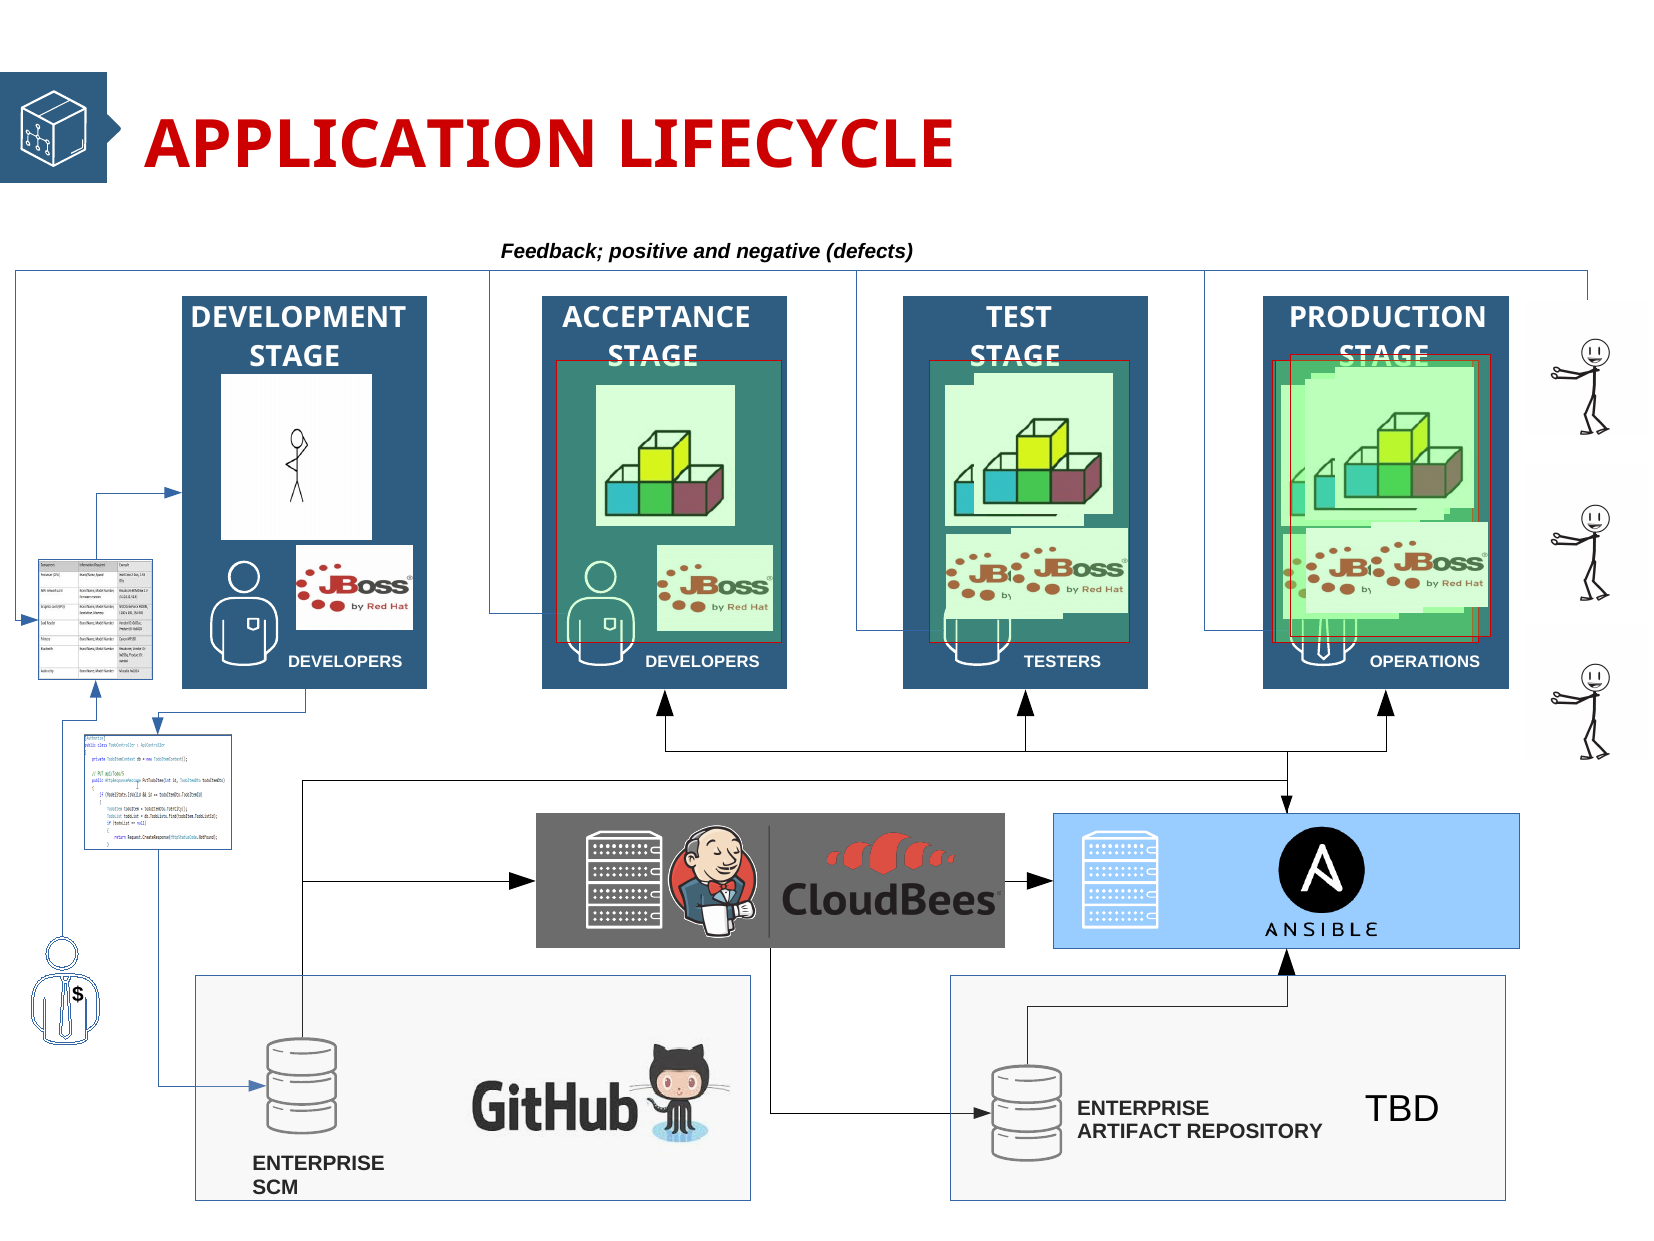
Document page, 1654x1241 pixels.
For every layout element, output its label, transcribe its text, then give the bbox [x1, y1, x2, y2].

picture [38, 559, 153, 680]
text_box [182, 296, 427, 689]
text_box [536, 813, 1005, 948]
text_box DEVELOPERS [288, 642, 415, 669]
text_box [1053, 813, 1185, 948]
text_box [59, 1014, 72, 1040]
text_box DEVELOPMENT STAGE [190, 295, 413, 362]
text_box [542, 296, 787, 689]
picture [1526, 299, 1647, 436]
picture [1526, 624, 1647, 760]
text_box TBD [1350, 1080, 1455, 1137]
picture [1526, 465, 1647, 601]
text_box Feedback; positive and negative (defects) [500, 240, 914, 264]
text_box TEST STAGE [969, 295, 1082, 360]
picture [84, 734, 232, 850]
text_box TESTERS [1023, 643, 1111, 669]
text_box $ [57, 974, 99, 1014]
text_box ACCEPTANCE STAGE [562, 295, 764, 360]
picture [1185, 813, 1456, 949]
text_box DEVELOPERS [645, 643, 773, 669]
text_box [1456, 813, 1520, 948]
picture [296, 545, 413, 631]
text_box [950, 975, 1506, 1201]
text_box [903, 296, 1148, 689]
text_box [31, 973, 100, 1045]
text_box OPERATIONS [1369, 642, 1492, 669]
text_box [0, 72, 121, 183]
text_box [195, 975, 751, 1201]
text_box [45, 936, 79, 971]
text_box PRODUCTION STAGE [1288, 295, 1487, 360]
text_box APPLICATION LIFECYCLE [144, 96, 1256, 171]
picture [662, 814, 1006, 949]
picture [221, 374, 372, 541]
text_box [1263, 296, 1509, 689]
